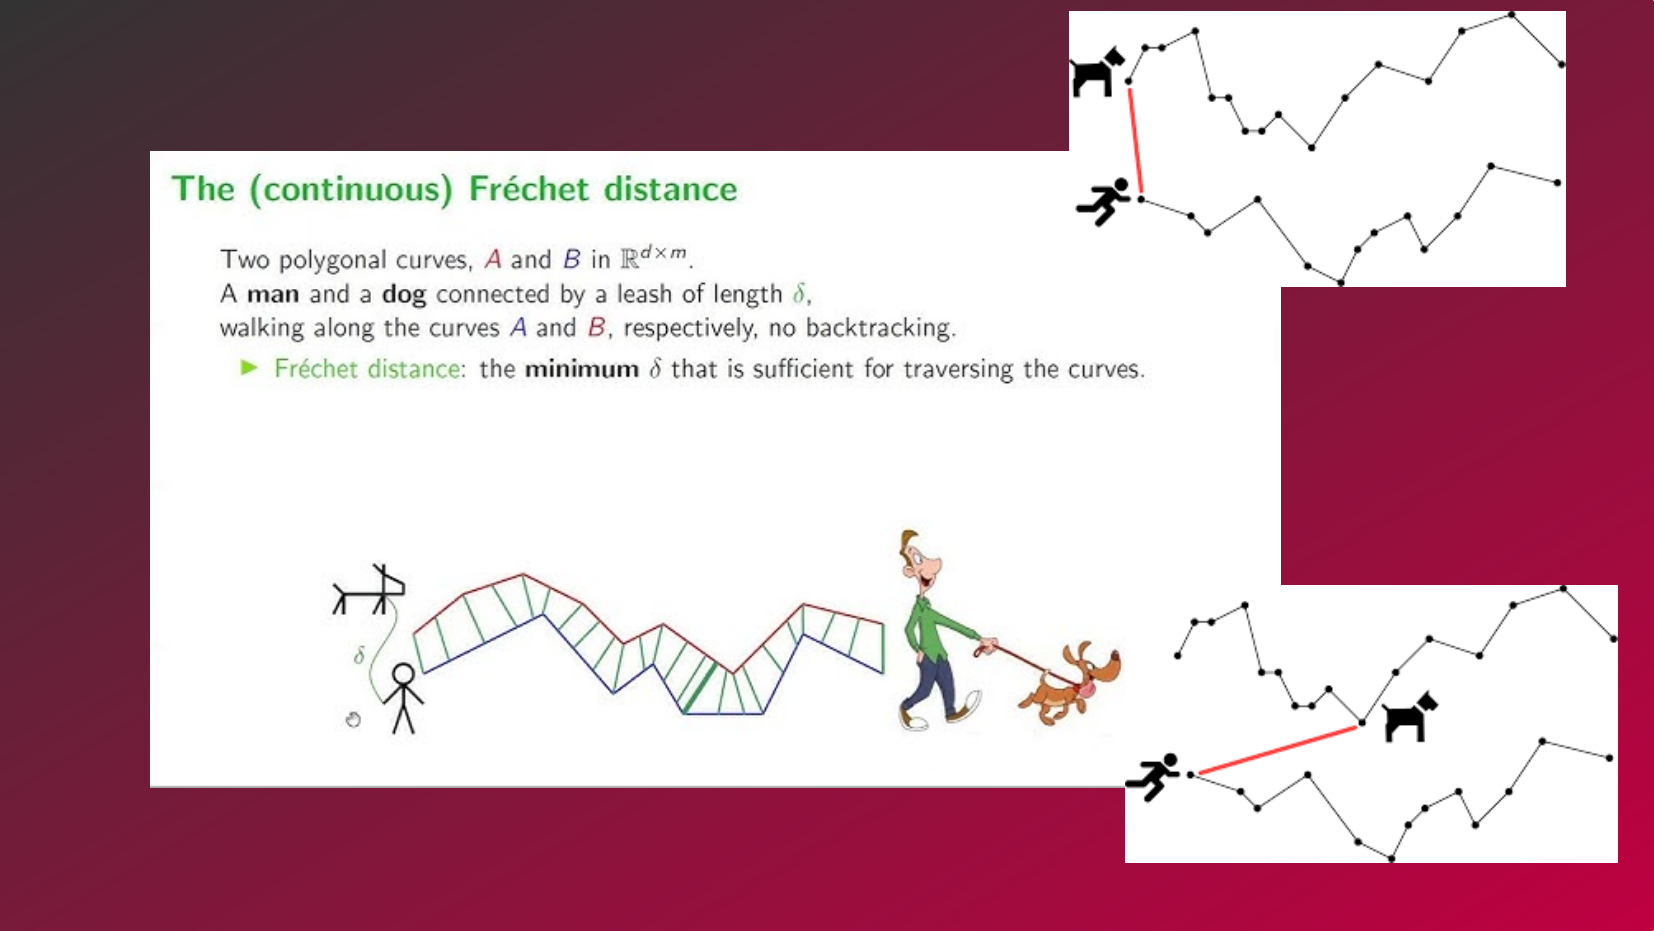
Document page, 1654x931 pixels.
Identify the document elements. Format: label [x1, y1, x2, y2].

picture [150, 11, 1618, 863]
